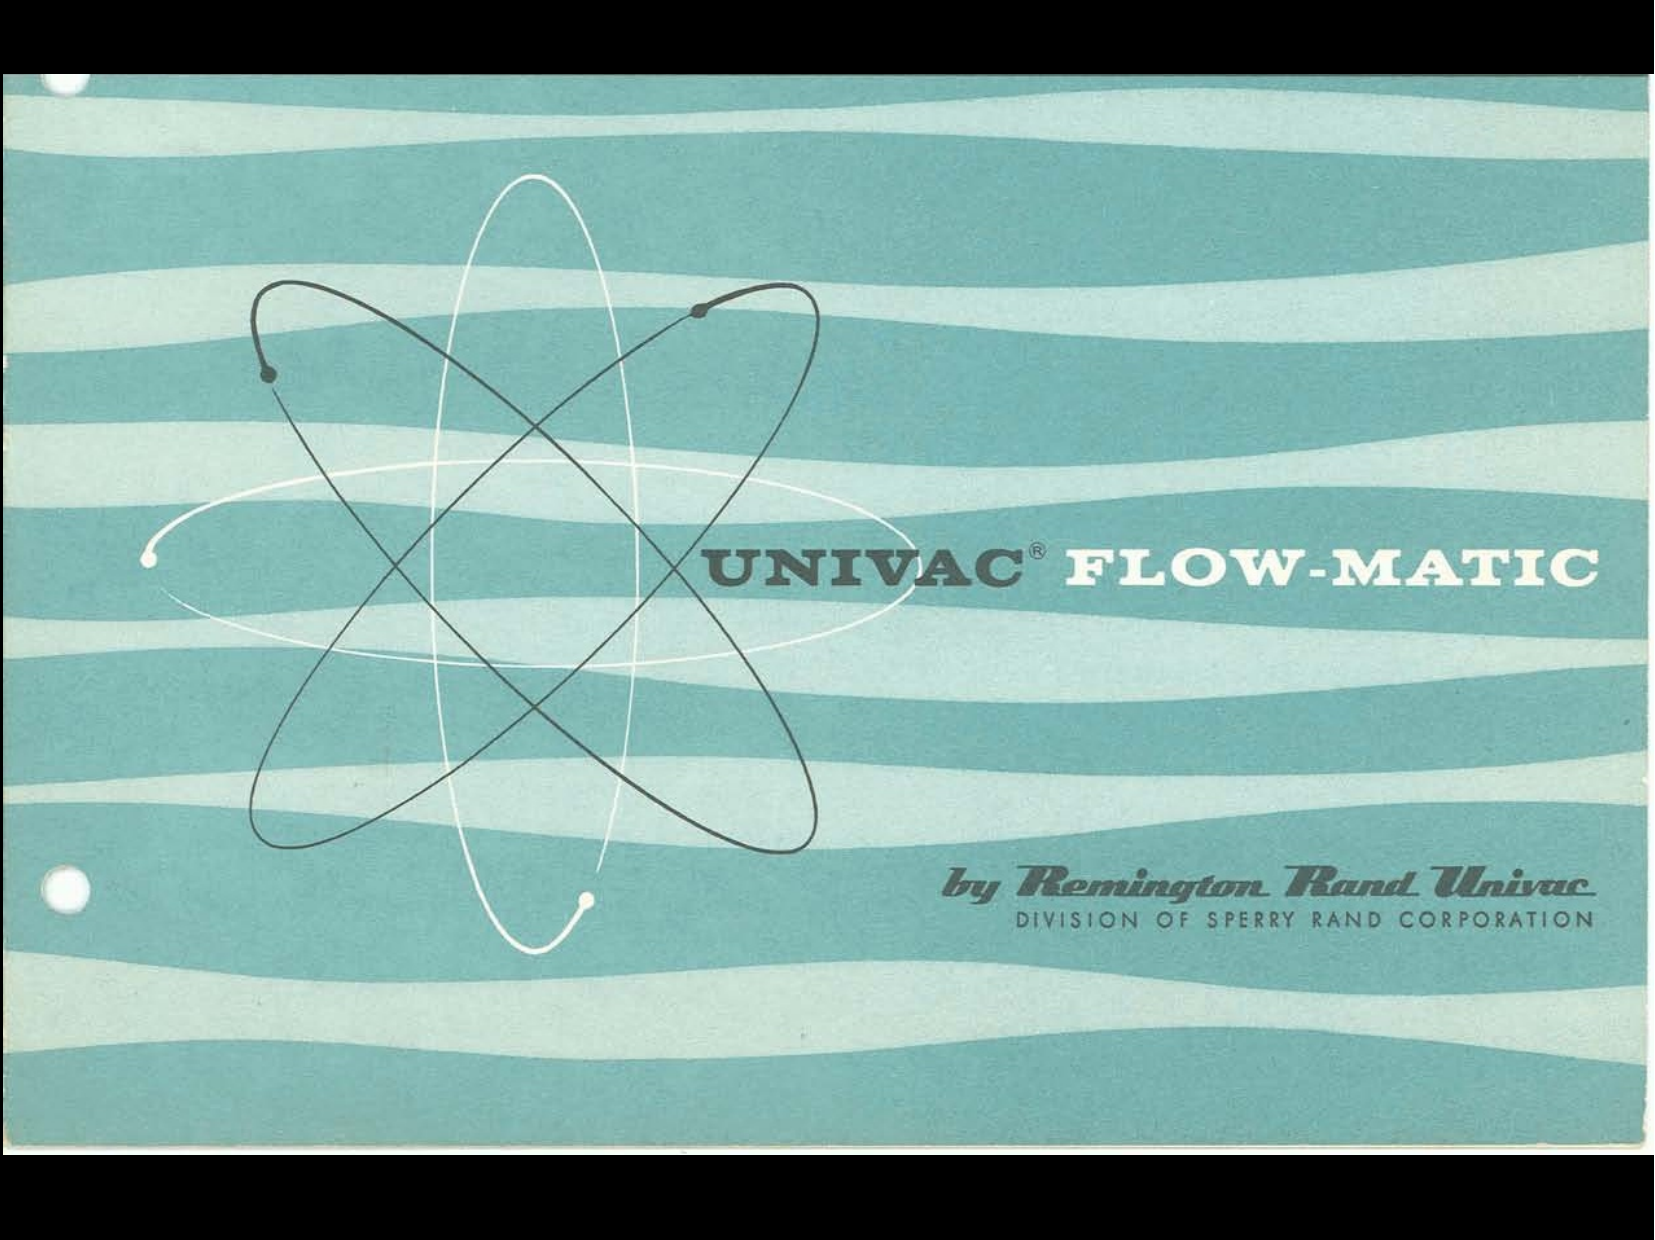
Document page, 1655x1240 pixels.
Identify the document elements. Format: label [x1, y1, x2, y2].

picture [3, 74, 1655, 1155]
